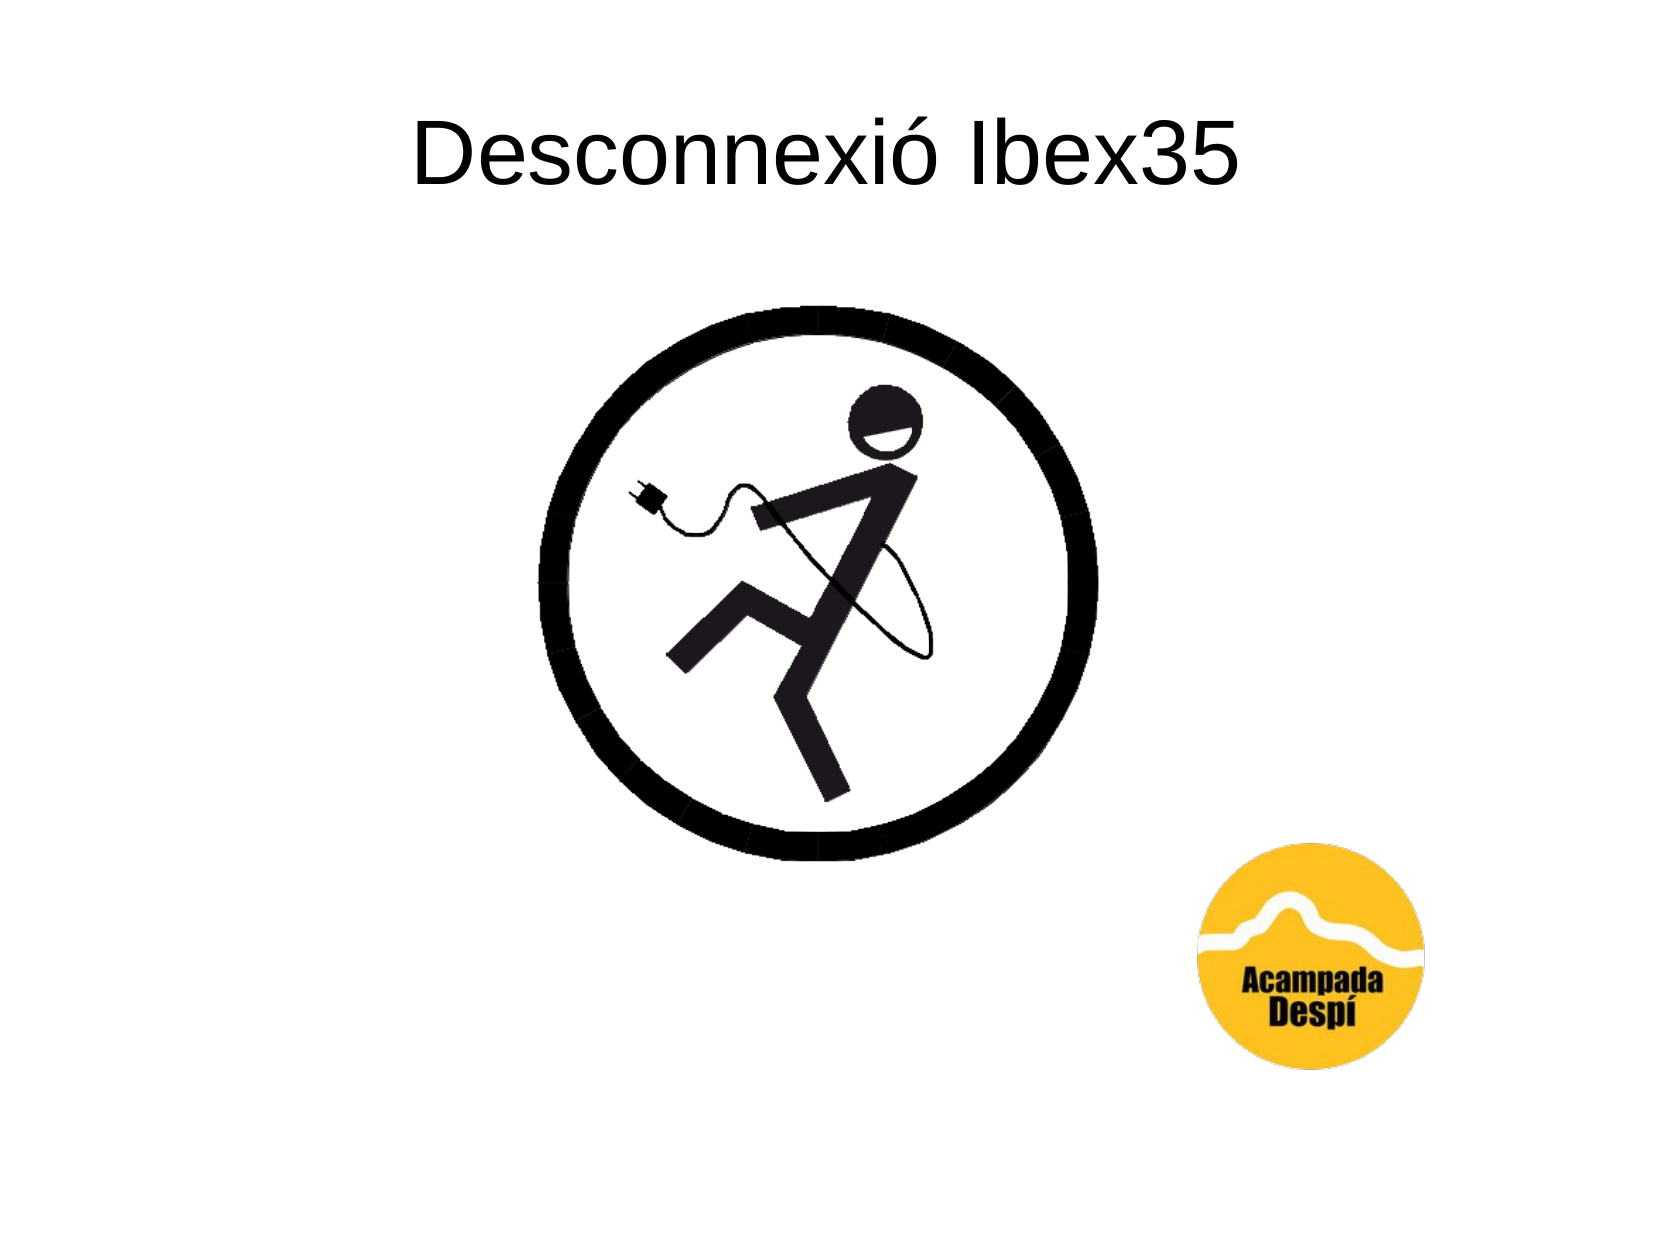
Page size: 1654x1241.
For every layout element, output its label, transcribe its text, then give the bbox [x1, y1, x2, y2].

picture [502, 268, 1134, 898]
title Desconnexió Ibex35 [82, 49, 1571, 257]
picture [1192, 838, 1430, 1075]
